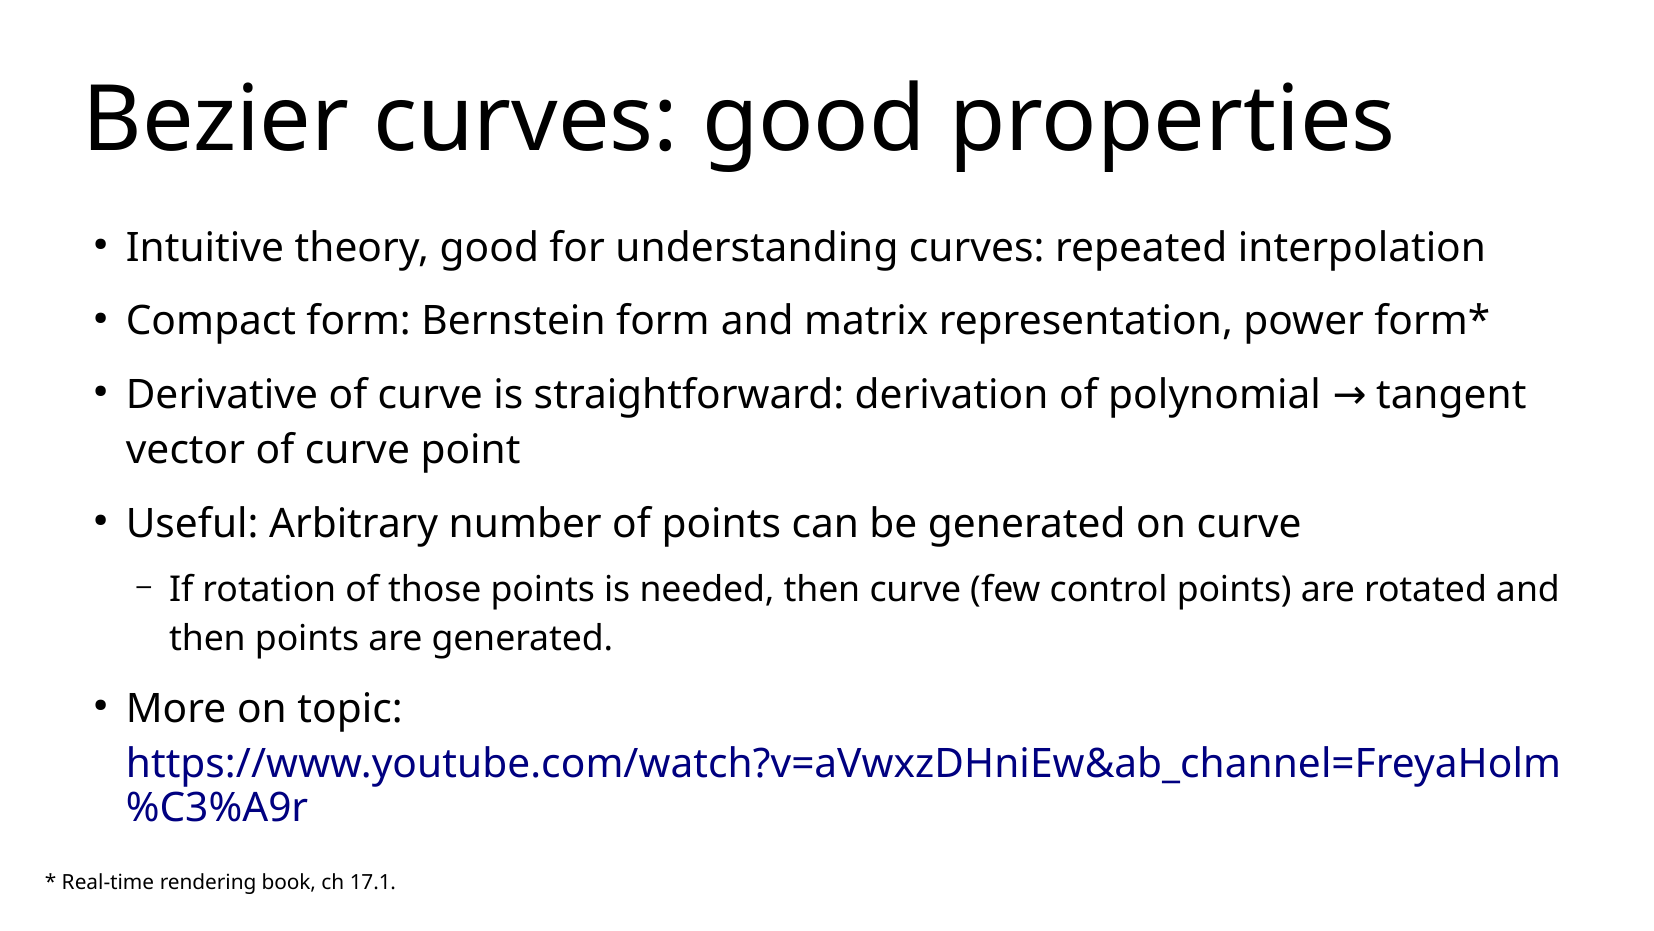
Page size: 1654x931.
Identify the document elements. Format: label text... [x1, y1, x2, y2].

list Intuitive theory, good for understanding curves: repeated interpolation Compact form: Bernstein form and matrix representation, power form* Derivative of curve is straightforward: derivation of polynomial → tangent vector of curve point Useful: Arbitrary number of points can be generated on curve If rotation of those points is needed, then curve (few control points) are rotated and then points are generated. More on topic: https://www.youtube.com/watch?v=aVwxzDHniEw&ab_channel=FreyaHolm%C3%A9r [82, 217, 1571, 796]
title Bezier curves: good properties [82, 37, 1571, 193]
text_box * Real-time rendering book, ch 17.1. [30, 859, 1606, 901]
